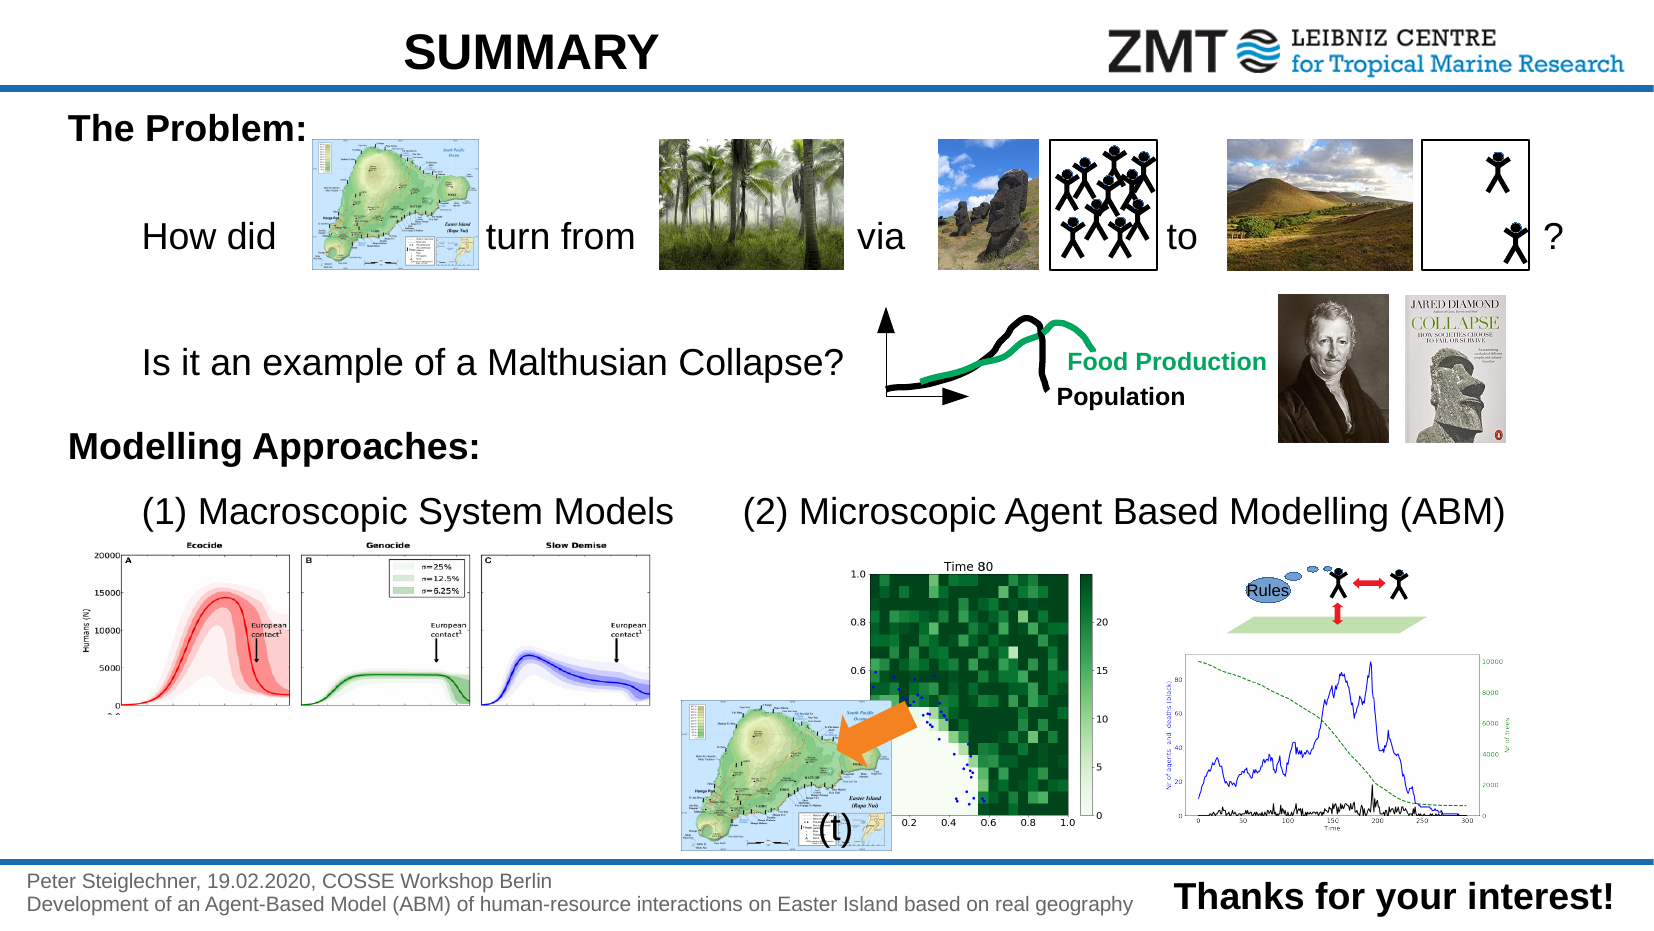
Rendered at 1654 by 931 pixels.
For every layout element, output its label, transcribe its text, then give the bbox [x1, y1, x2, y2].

text_box [1226, 602, 1428, 634]
text_box [1060, 217, 1086, 259]
text_box (t) [803, 799, 957, 857]
picture [1086, 1, 1654, 85]
text_box Population [1041, 375, 1277, 440]
picture [312, 139, 479, 270]
text_box [1054, 145, 1157, 259]
picture [76, 666, 662, 715]
picture [1278, 294, 1389, 443]
text_box [1284, 572, 1302, 581]
text_box [836, 700, 918, 768]
picture [1164, 652, 1513, 834]
text_box [1485, 152, 1511, 194]
picture [659, 139, 844, 270]
title SUMMARY [82, 11, 981, 93]
picture [1405, 295, 1506, 444]
text_box Rules [1248, 577, 1291, 603]
text_box [1352, 577, 1386, 589]
text_box [1503, 222, 1529, 265]
picture [938, 139, 1039, 270]
text_box The Problem: How did turn from via to ? Is it an example of a Malthusian Collapse? Modelling Approaches: (1) Macroscopic System Models (2) Microscopic Agent Based Modelling (ABM) [53, 100, 1654, 666]
text_box [1307, 566, 1319, 573]
picture [681, 550, 1128, 851]
text_box [1389, 569, 1409, 600]
picture [1227, 139, 1413, 271]
text_box Food Production [1052, 340, 1278, 412]
text_box [1323, 566, 1348, 599]
text_box Thanks for your interest! [1157, 868, 1630, 931]
